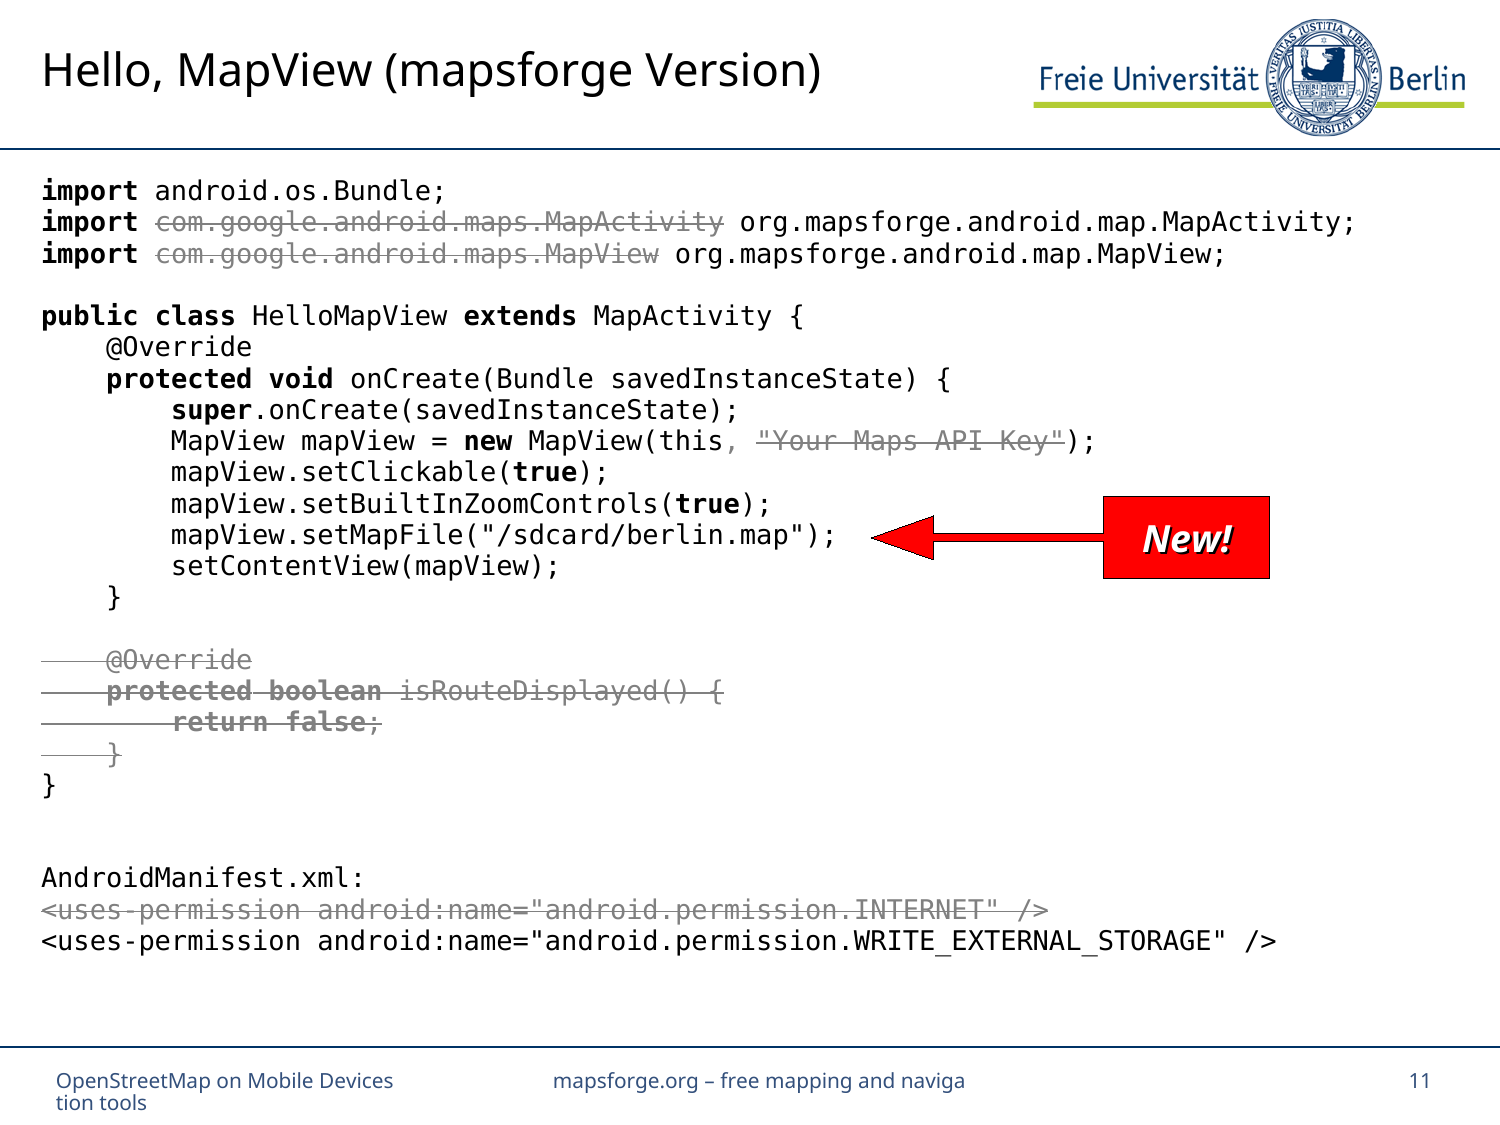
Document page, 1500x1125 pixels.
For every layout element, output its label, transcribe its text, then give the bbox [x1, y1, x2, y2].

title Hello, MapView (mapsforge Version) [41, 0, 1016, 138]
text_box New! [871, 496, 1270, 579]
picture [1033, 19, 1470, 137]
list import android.os.Bundle; import com.google.android.maps.MapActivity org.mapsforge.android.map.MapActivity; import com.google.android.maps.MapView org.mapsforge.android.map.MapView; public class HelloMapView extends MapActivity { @Override protected void onCreate(Bundle savedInstanceState) { super.onCreate(savedInstanceState); MapView mapView = new MapView(this, "Your Maps API Key"); mapView.setClickable(true); mapView.setBuiltInZoomControls(true); mapView.setMapFile("/sdcard/berlin.map"); setContentView(mapView); } @Override protected boolean isRouteDisplayed() { return false; } } AndroidManifest.xml: <uses-permission android:name="android.permission.INTERNET" /> <uses-permission android:name="android.permission.WRITE_EXTERNAL_STORAGE" /> [41, 175, 1447, 957]
